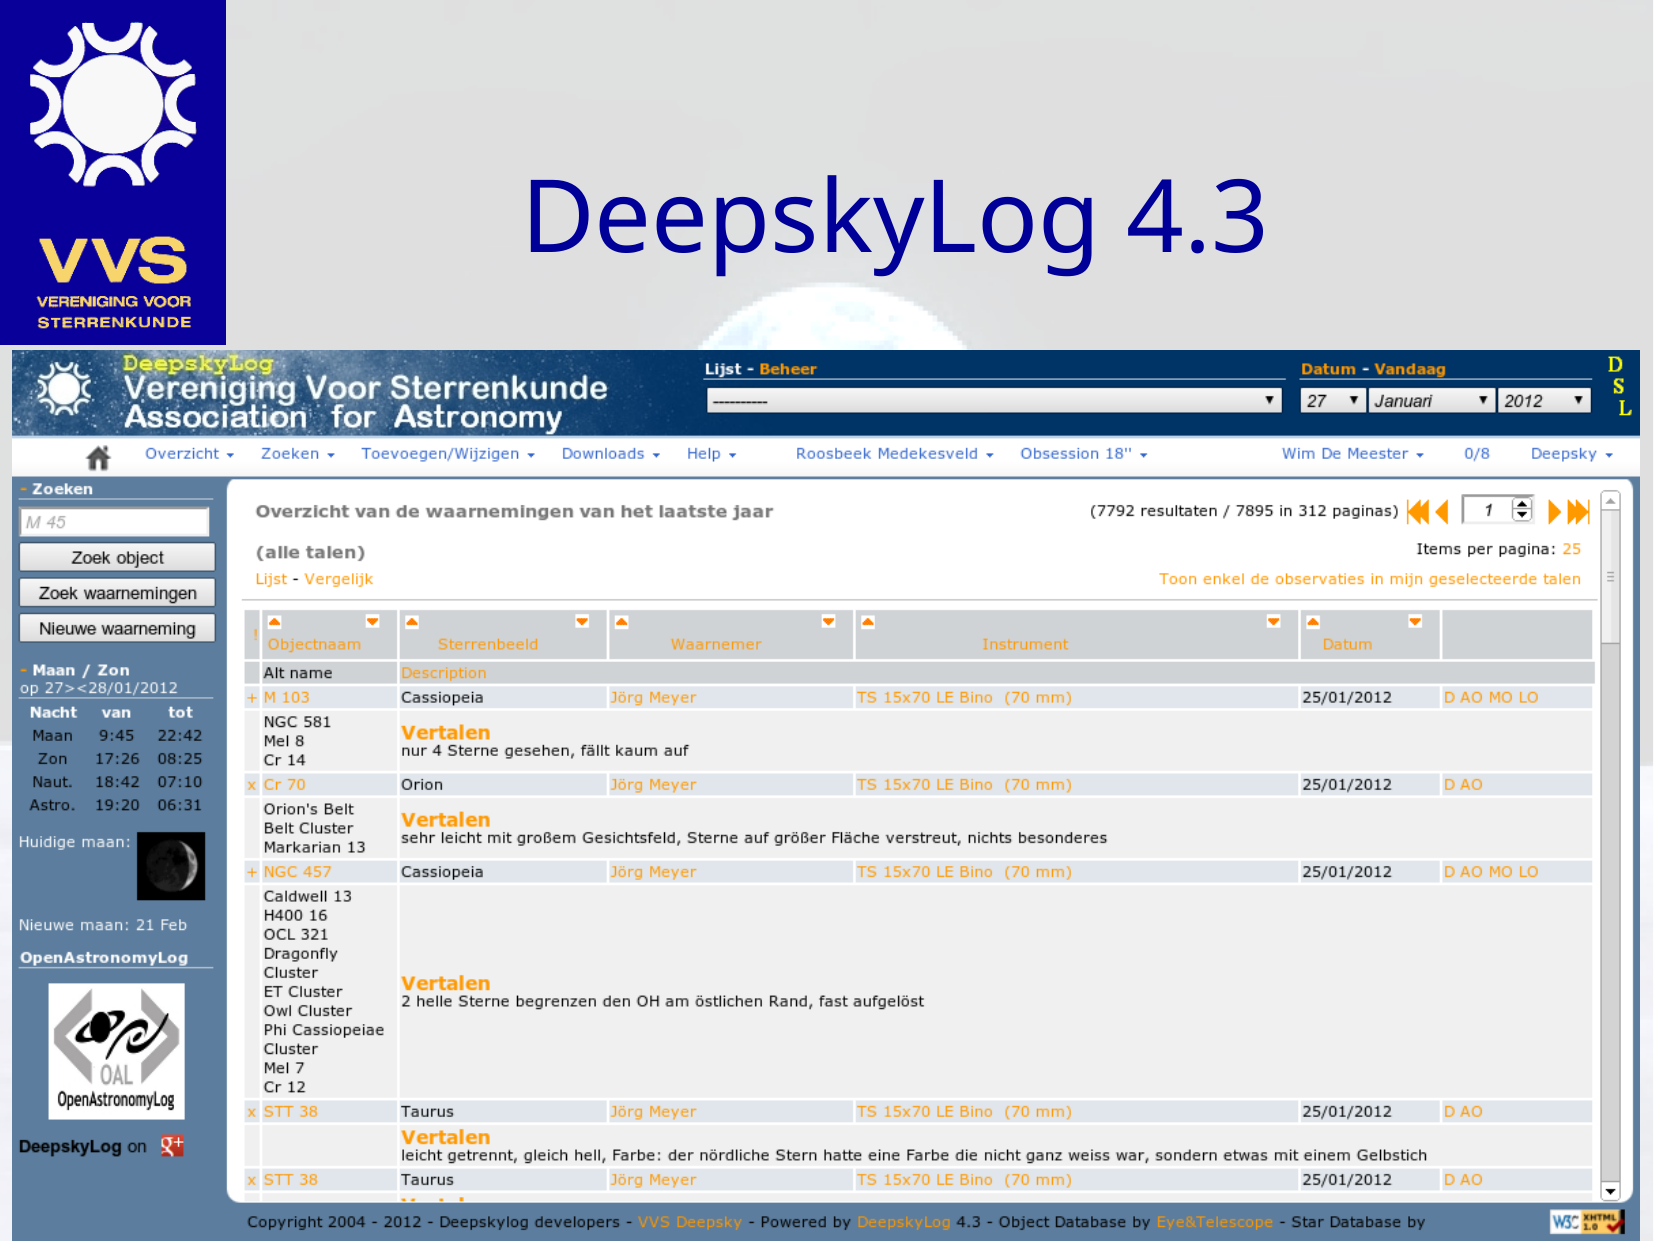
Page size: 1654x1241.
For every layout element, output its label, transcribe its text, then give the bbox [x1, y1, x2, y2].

picture [12, 350, 1640, 1241]
picture [0, 0, 226, 345]
title DeepskyLog 4.3 [261, 83, 1529, 344]
